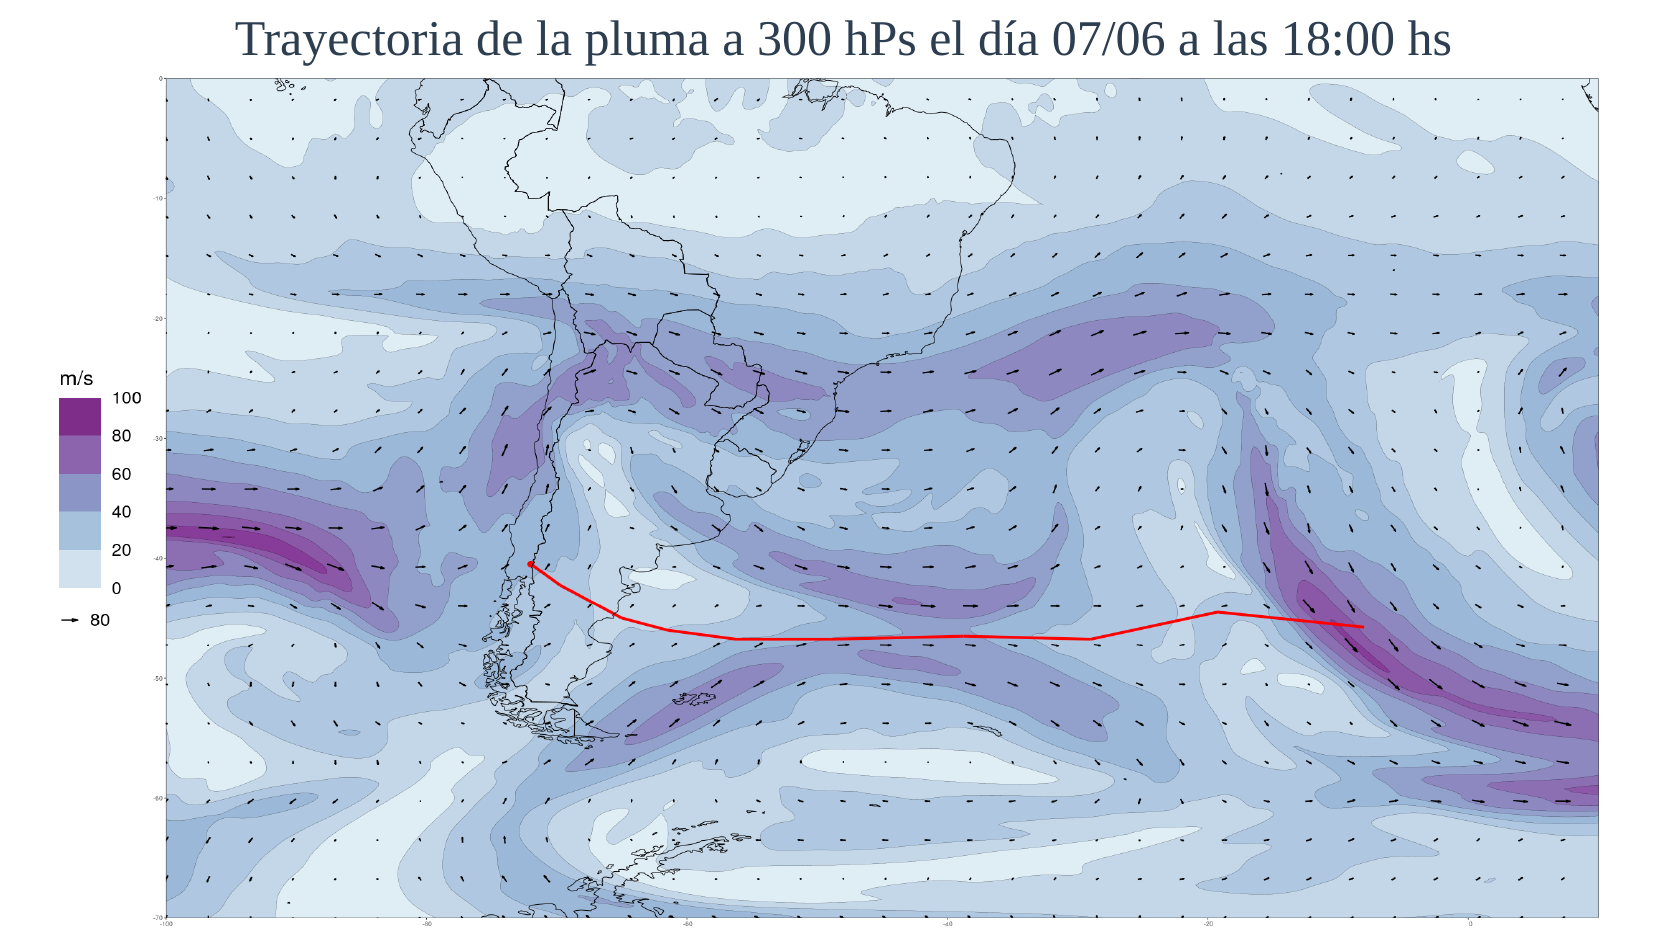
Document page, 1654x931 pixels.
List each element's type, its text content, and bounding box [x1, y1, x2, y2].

text_box Trayectoria de la pluma a 300 hPs el día 07/06 a las 18:00 hs [112, 0, 1576, 74]
picture [51, 74, 1602, 931]
